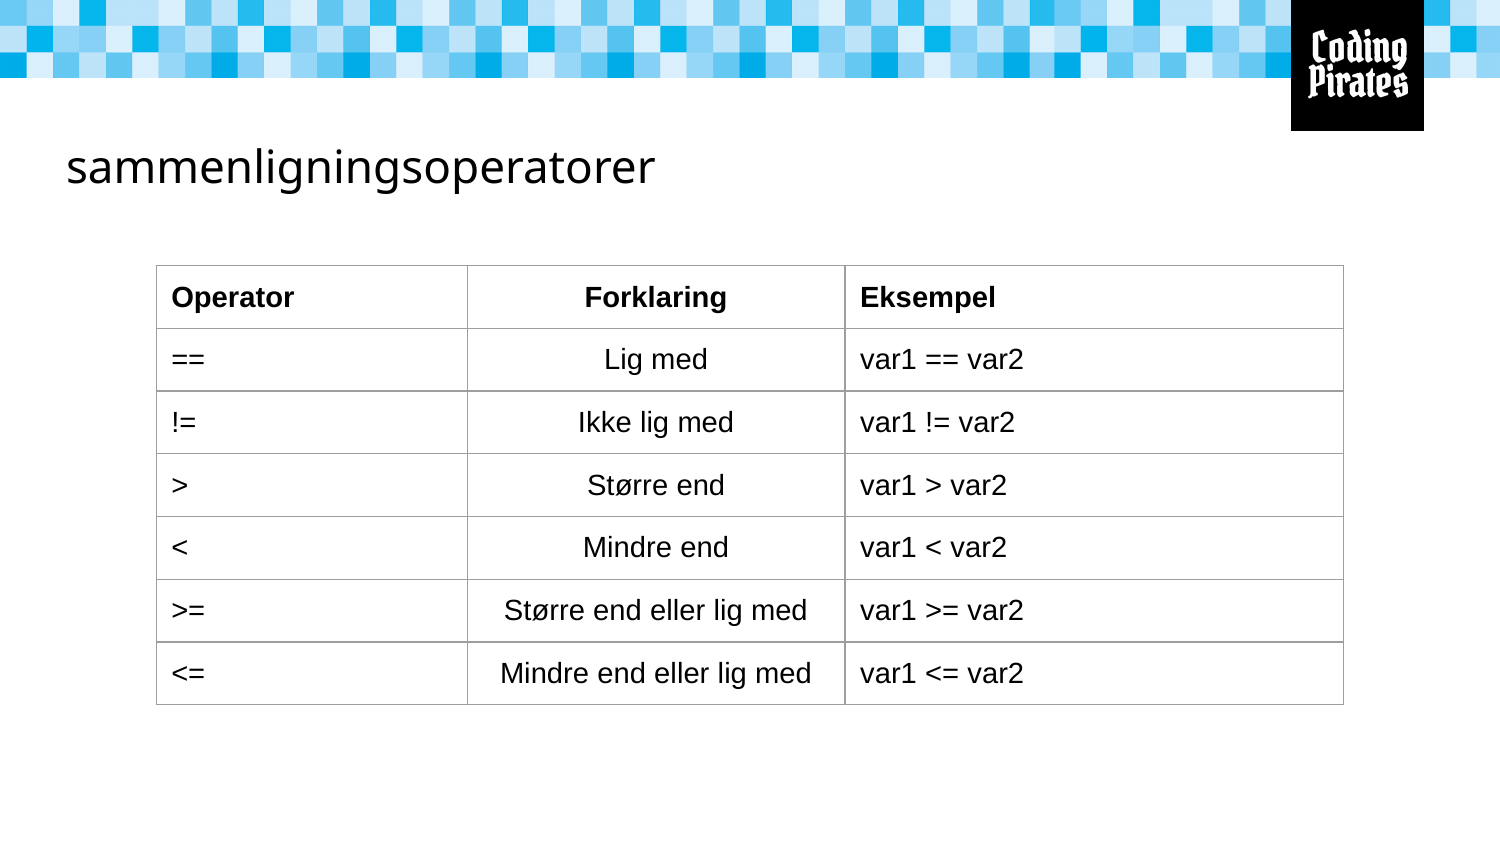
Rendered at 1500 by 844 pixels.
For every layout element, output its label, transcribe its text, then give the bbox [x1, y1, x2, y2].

table_cell var1 >= var2 [846, 580, 1343, 641]
table_cell < [157, 517, 467, 579]
table_cell var1 <= var2 [846, 643, 1343, 704]
table_cell var1 > var2 [846, 454, 1343, 516]
table_cell Ikke lig med [468, 392, 844, 453]
table_cell > [157, 454, 467, 516]
table_cell var1 == var2 [846, 329, 1343, 390]
table_header Forklaring [468, 266, 844, 328]
table_header Eksempel [846, 266, 1343, 328]
table_cell var1 != var2 [846, 392, 1343, 453]
table_cell Mindre end eller lig med [468, 643, 844, 704]
table_cell var1 < var2 [846, 517, 1343, 579]
table_header Operator [157, 266, 467, 328]
table_cell Lig med [468, 329, 844, 390]
picture [1291, 0, 1424, 131]
picture [0, 0, 1056, 78]
title sammenligningsoperatorer [51, 123, 1223, 217]
table_cell Større end [468, 454, 844, 516]
table_cell Mindre end [468, 517, 844, 579]
table_cell >= [157, 580, 467, 641]
table_cell == [157, 329, 467, 390]
table_cell != [157, 392, 467, 453]
table_cell Større end eller lig med [468, 580, 844, 641]
table_cell <= [157, 643, 467, 704]
